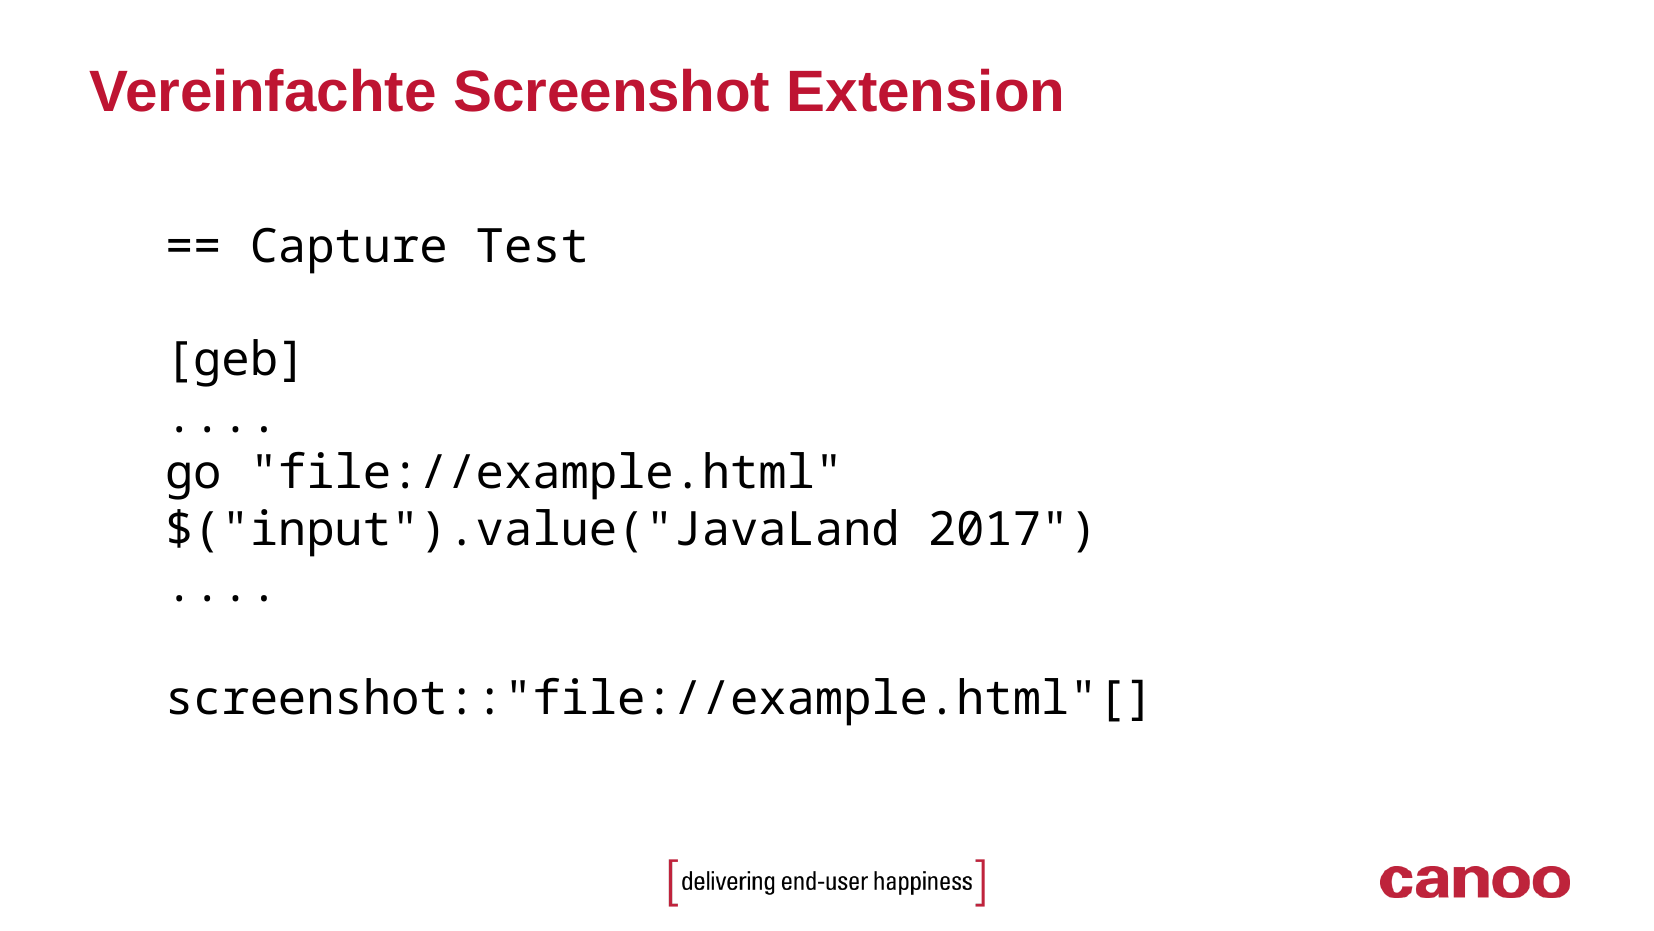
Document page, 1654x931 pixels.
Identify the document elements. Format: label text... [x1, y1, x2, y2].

title Vereinfachte Screenshot Extension [75, 45, 1591, 136]
list == Capture Test [geb] .... go "file://example.html" $("input").value("JavaLand 2017") .... screenshot::"file://example.html"[] [150, 207, 1291, 733]
picture [1380, 866, 1570, 898]
picture [662, 855, 991, 910]
